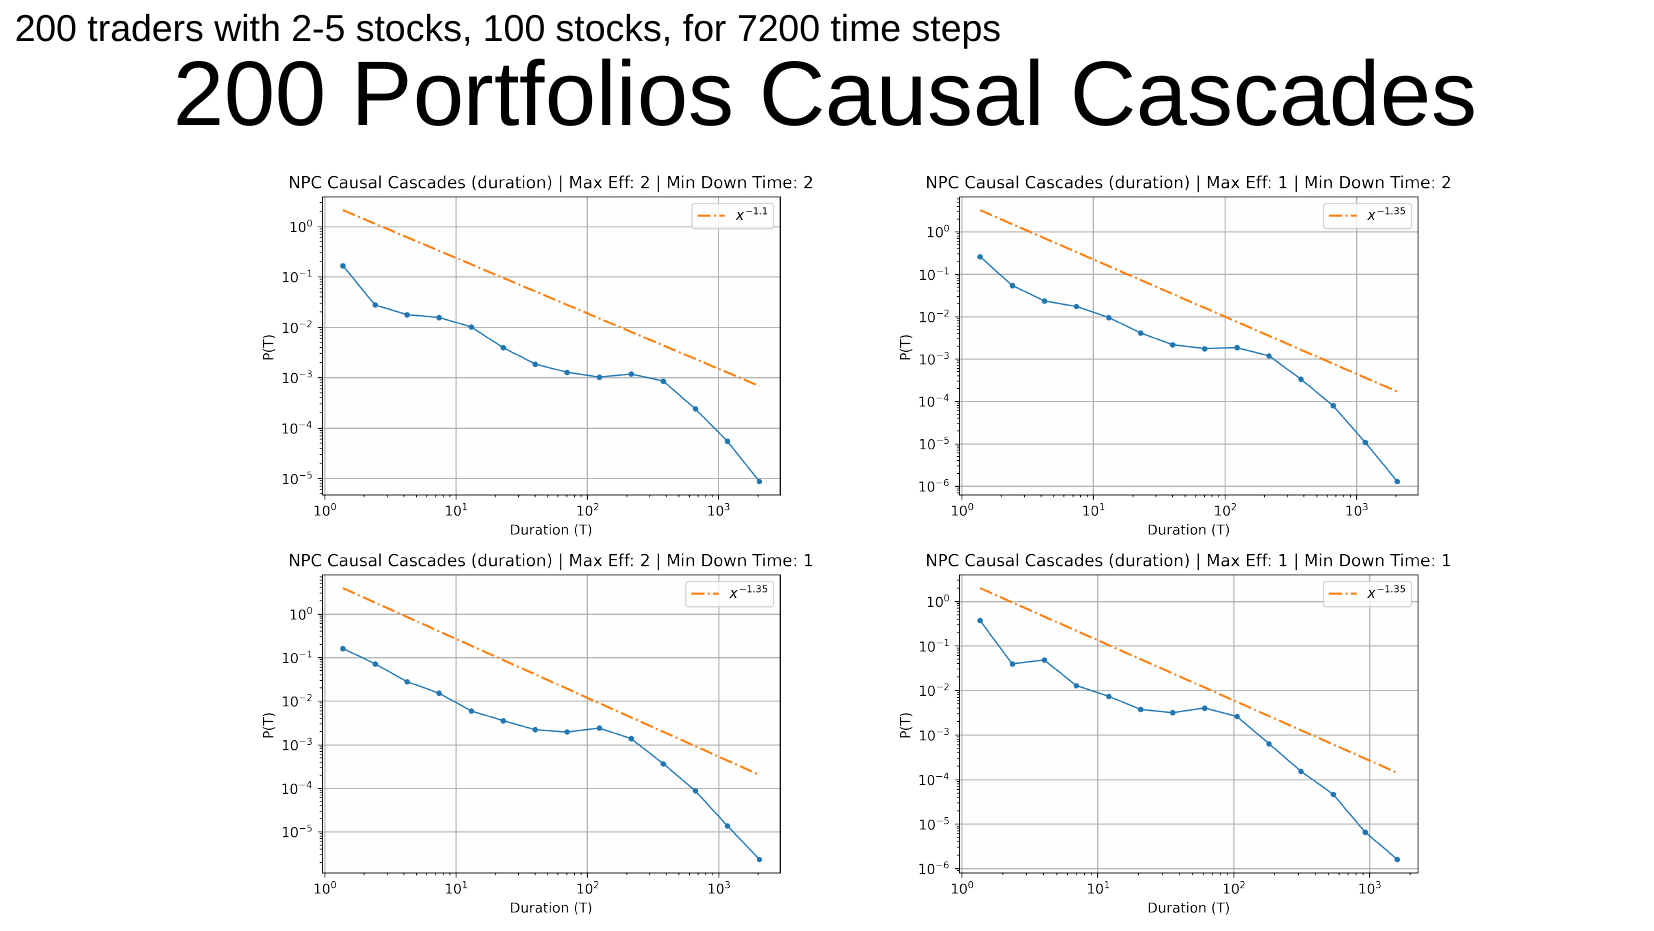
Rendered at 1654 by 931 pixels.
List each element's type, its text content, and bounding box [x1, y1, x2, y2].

text_box 200 traders with 2-5 stocks, 100 stocks, for 7200 time steps [0, 0, 1038, 57]
picture [248, 149, 839, 922]
picture [885, 149, 1477, 922]
title 200 Portfolios Causal Cascades [82, 16, 1571, 172]
